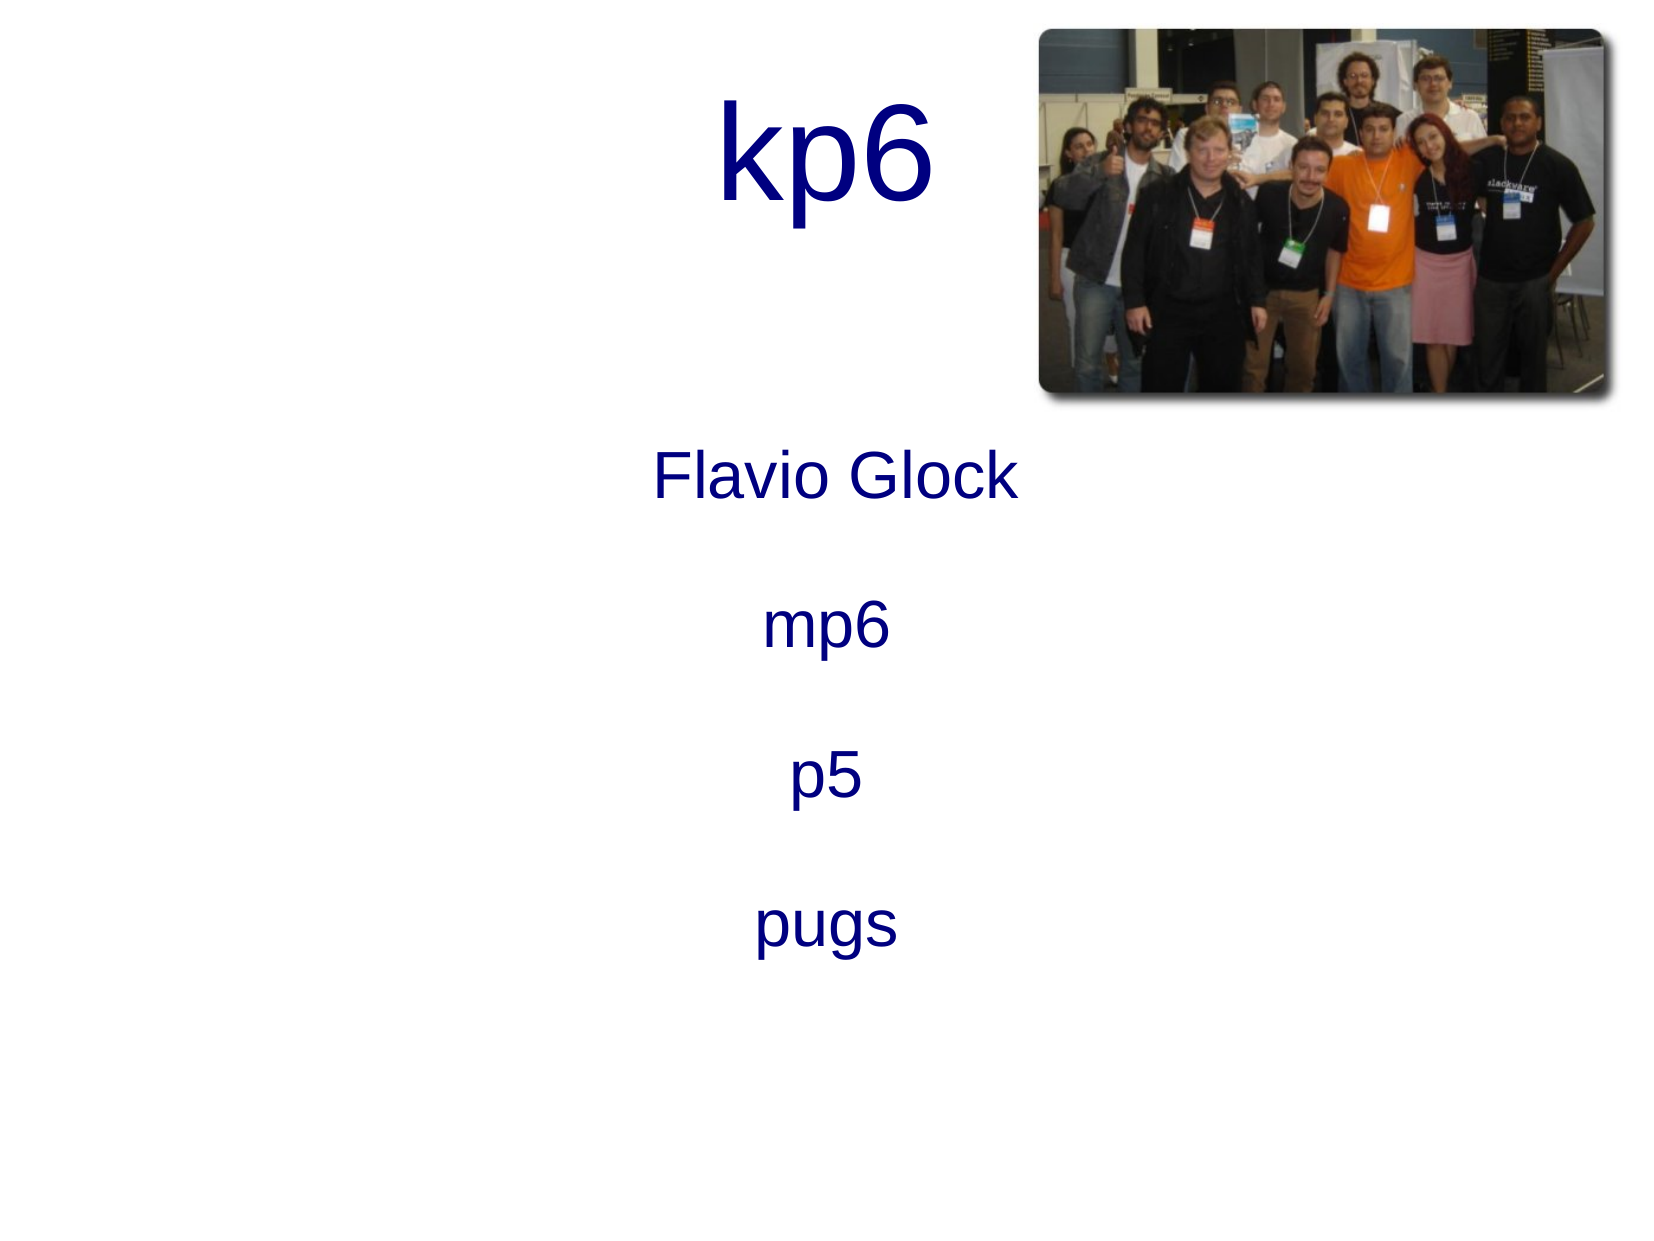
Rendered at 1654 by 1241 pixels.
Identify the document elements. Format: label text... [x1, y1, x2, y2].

picture [1033, 23, 1625, 414]
subtitle Flavio Glock mp6 p5 pugs [82, 290, 1571, 1109]
title kp6 [82, 49, 1033, 257]
